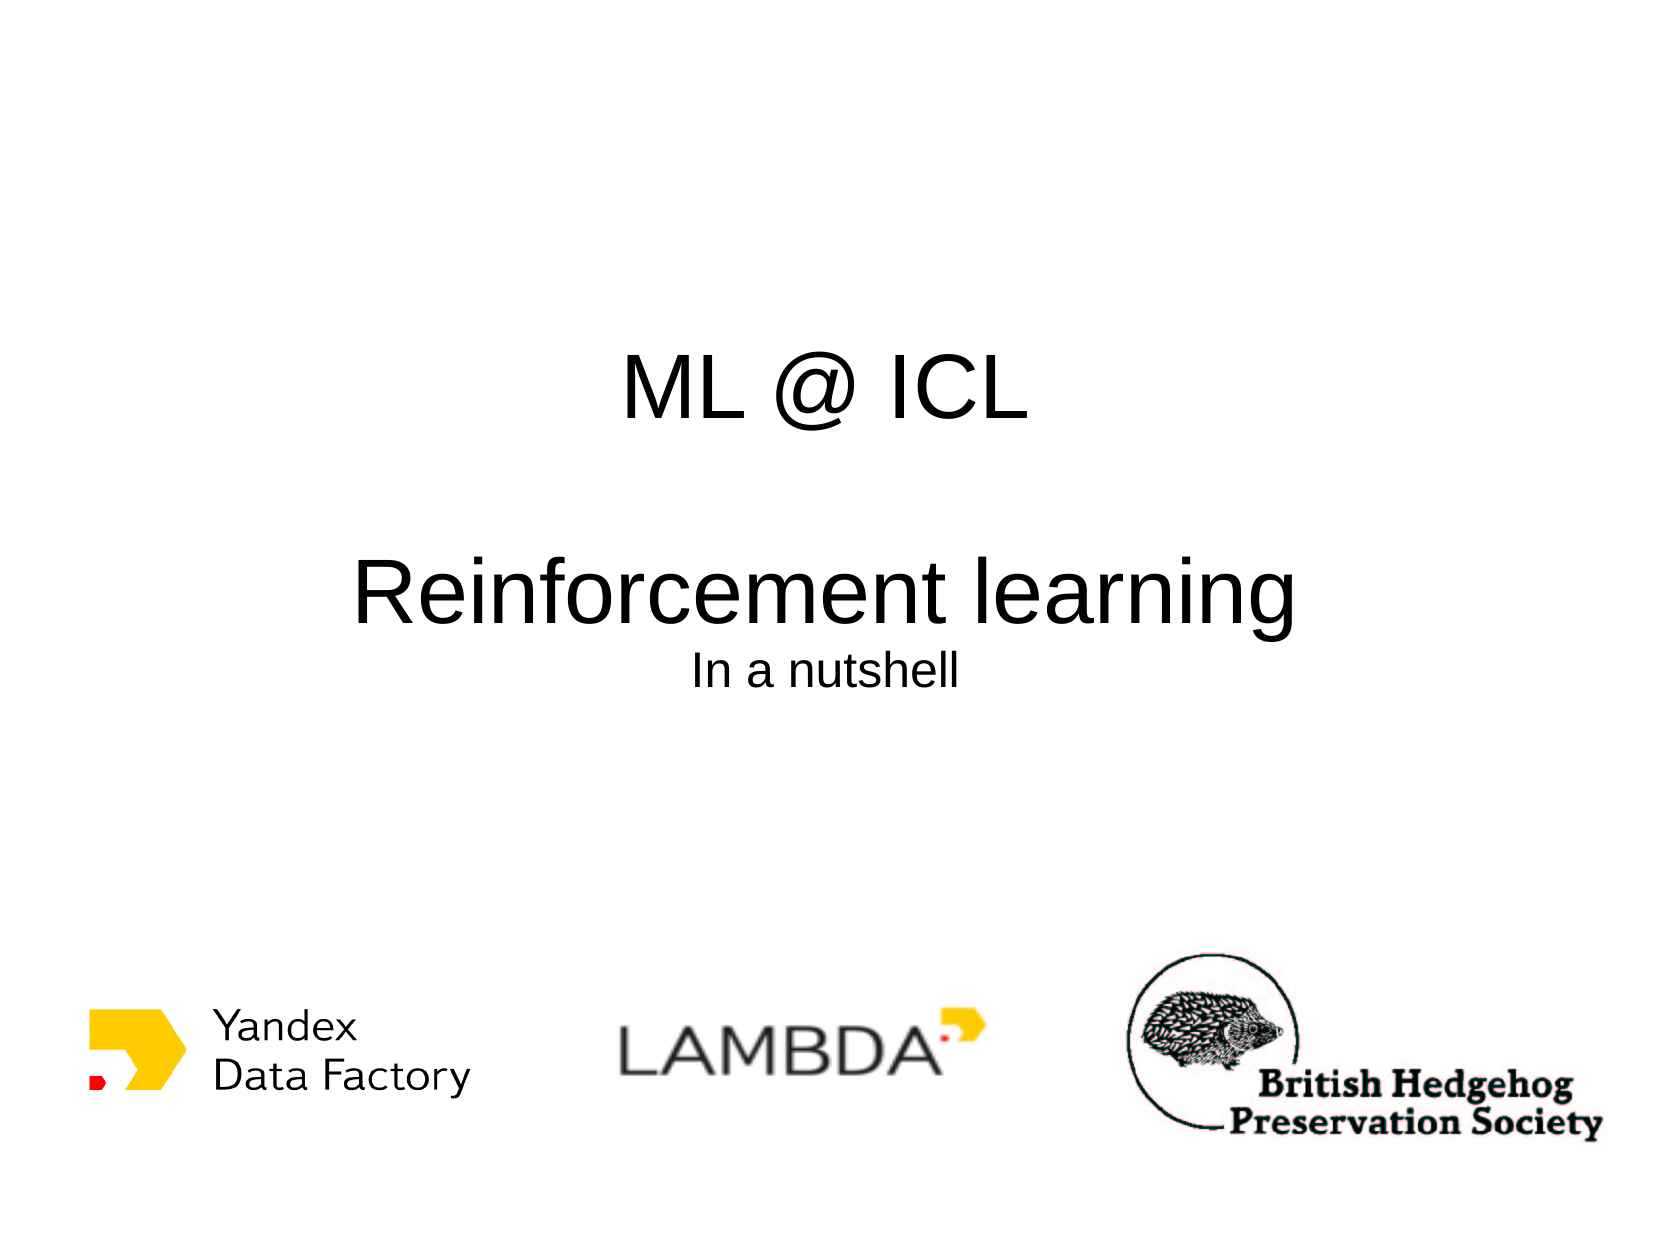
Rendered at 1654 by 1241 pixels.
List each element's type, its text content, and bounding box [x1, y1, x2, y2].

picture [0, 929, 556, 1171]
text_box ML @ ICL Reinforcement learning In a nutshell [0, 311, 1654, 723]
picture [585, 872, 1006, 1213]
picture [1050, 869, 1654, 1241]
